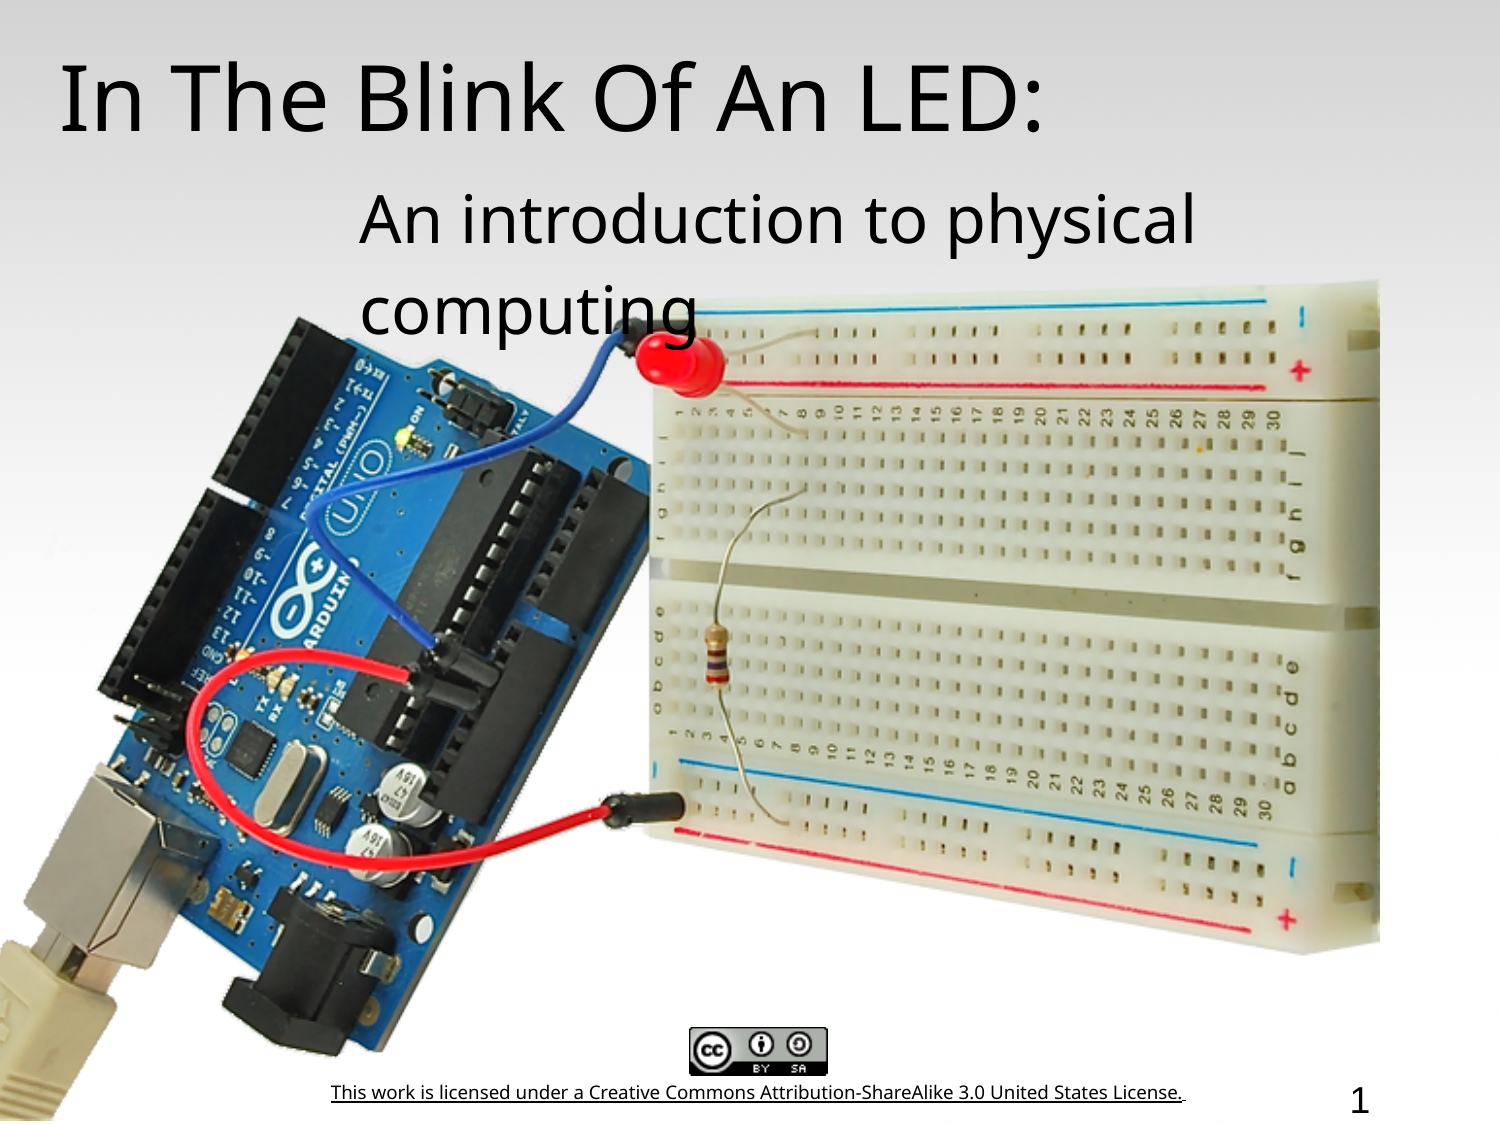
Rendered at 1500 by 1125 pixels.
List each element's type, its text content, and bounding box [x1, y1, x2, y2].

picture [0, 0, 1500, 1125]
title In The Blink Of An LED: [59, 2, 1335, 190]
text_box An introduction to physical computing [345, 164, 1441, 362]
